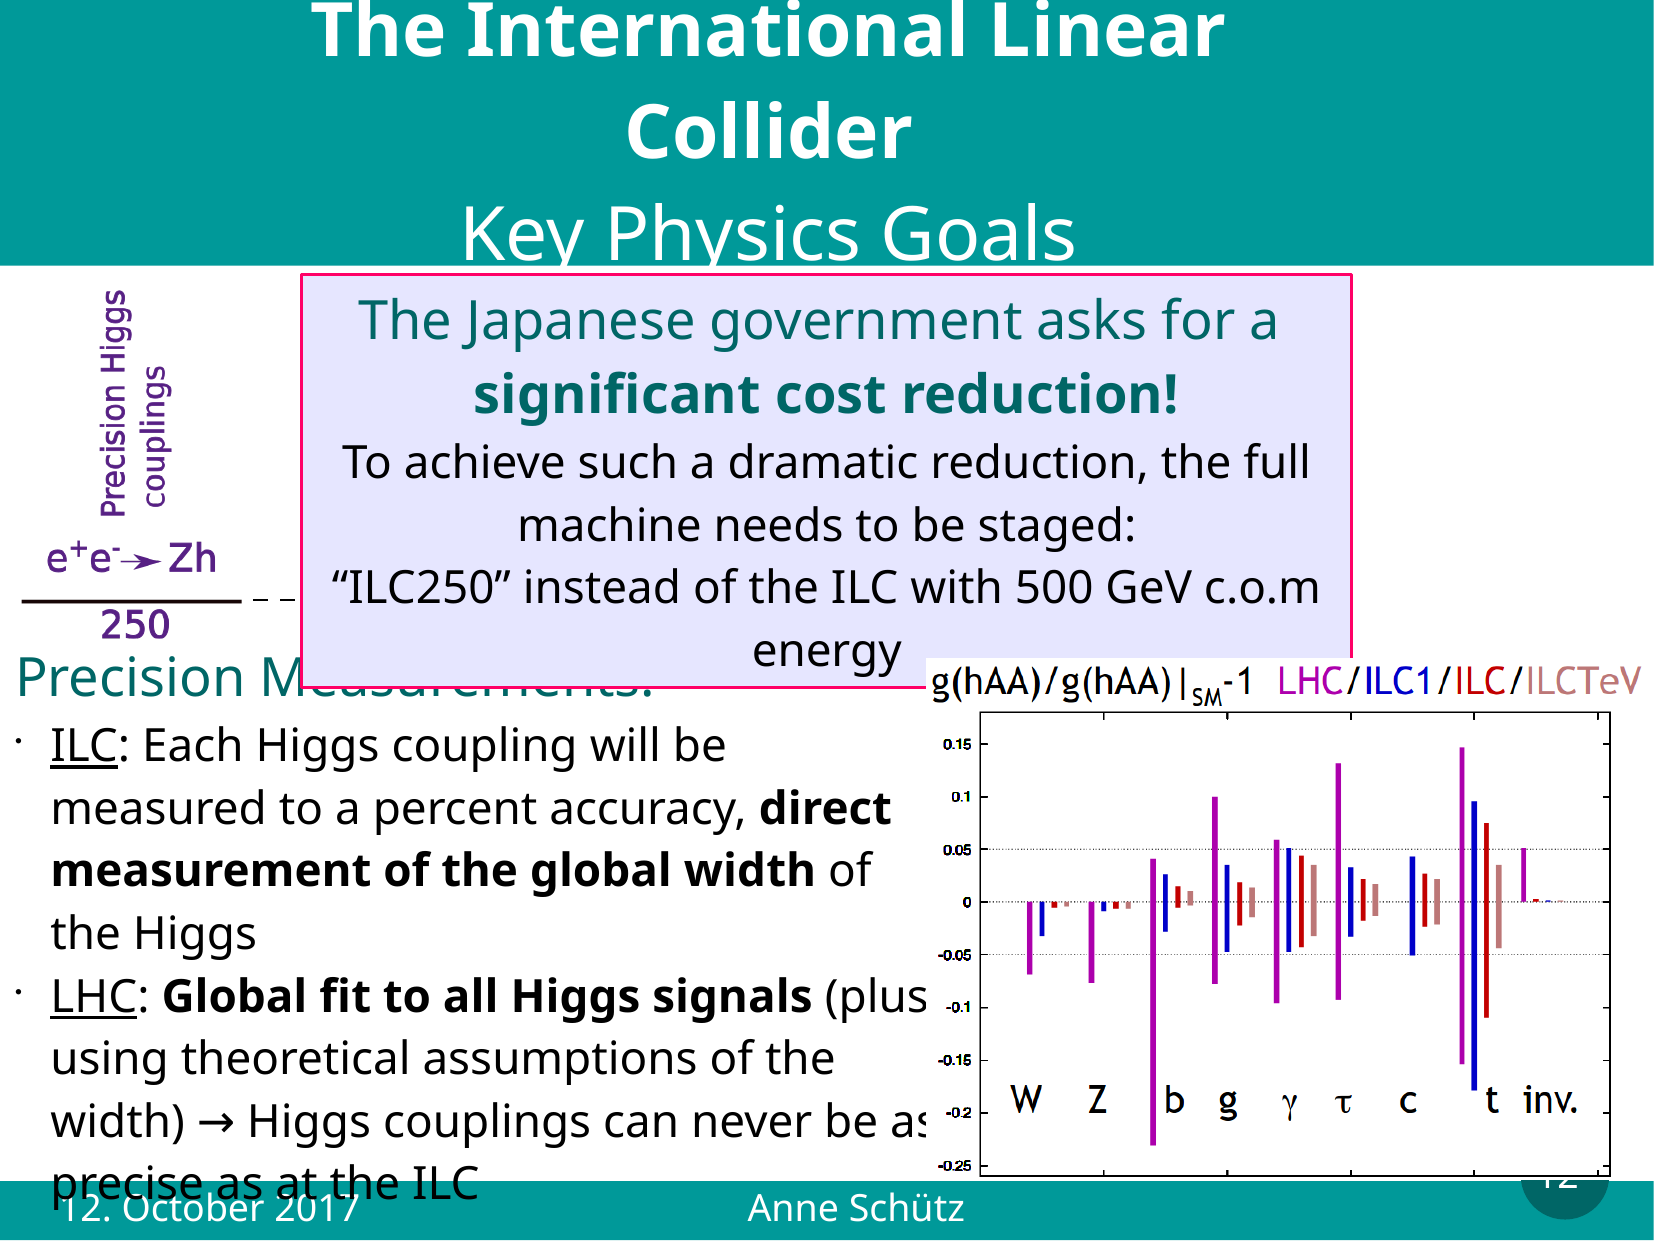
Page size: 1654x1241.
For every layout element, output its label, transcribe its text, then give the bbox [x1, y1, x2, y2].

text_box The Japanese government asks for a significant cost reduction! To achieve such a dramatic reduction, the full machine needs to be staged: “ILC250” instead of the ILC with 500 GeV c.o.m energy [301, 274, 1352, 688]
title The International Linear Collider Key Physics Goals [310, 0, 1344, 273]
picture [926, 658, 1647, 1180]
text_box Precision Measurements: ILC: Each Higgs coupling will be measured to a percent accuracy, direct measurement of the global width of the Higgs LHC: Global fit to all Higgs signals (plus using theoretical assumptions of the width) → Higgs couplings can never be as precise as at the ILC [15, 656, 946, 1196]
picture [21, 173, 242, 525]
picture [21, 526, 242, 716]
